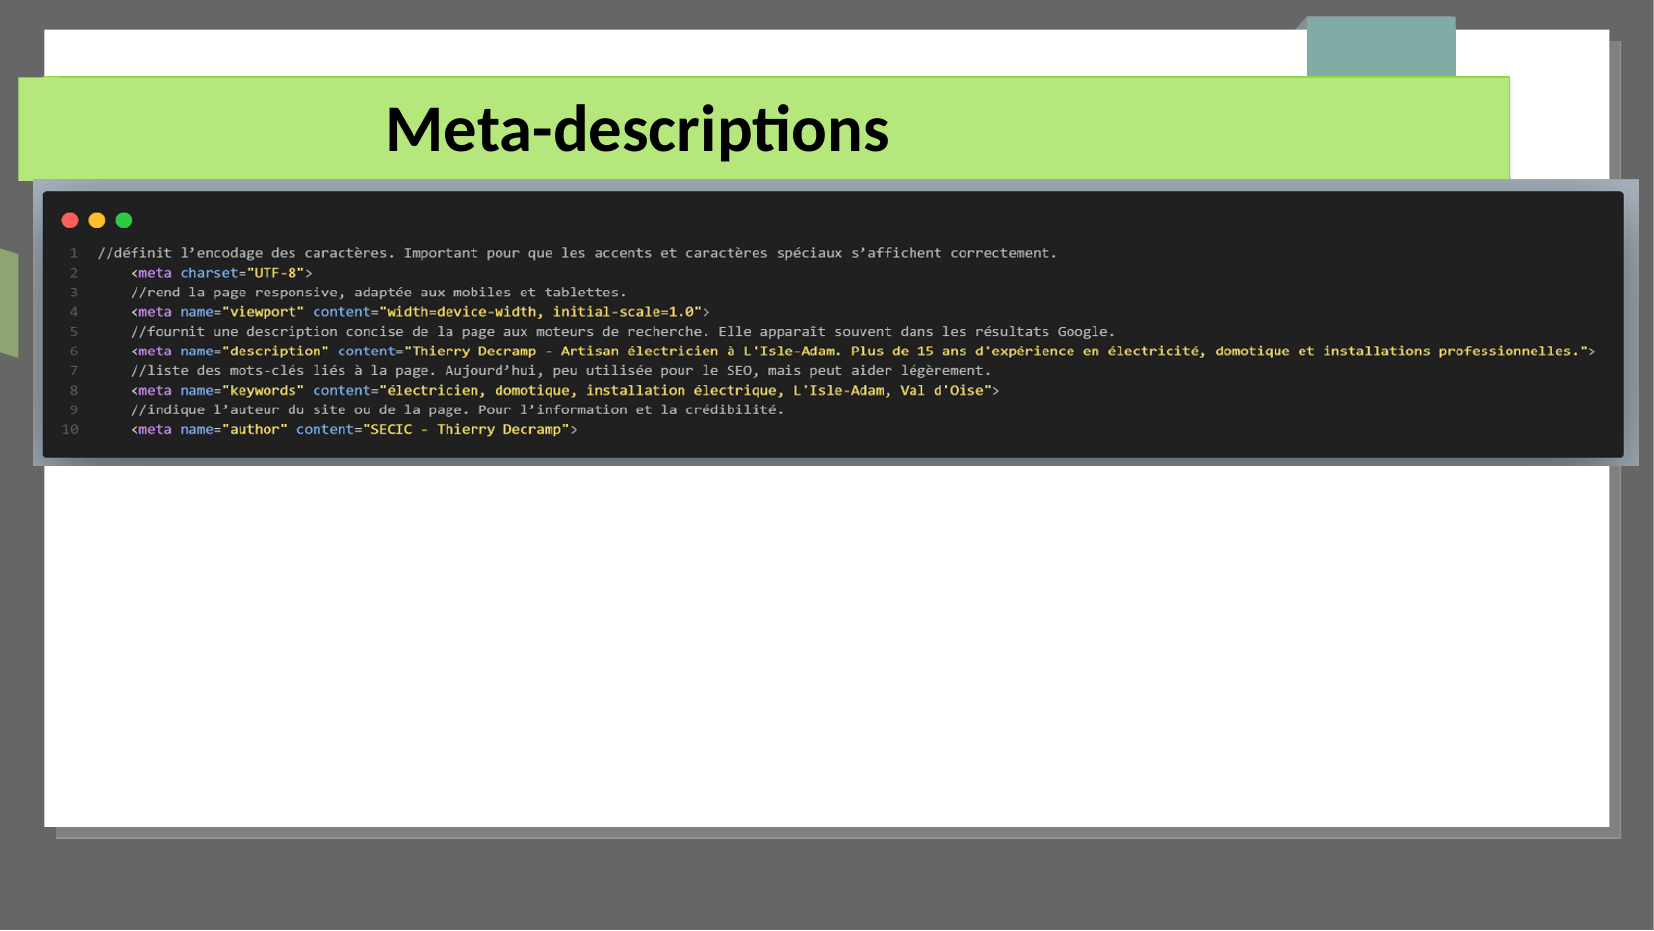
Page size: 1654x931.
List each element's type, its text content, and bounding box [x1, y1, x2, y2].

picture [33, 179, 1639, 466]
text_box Meta-descriptions [370, 77, 1216, 174]
